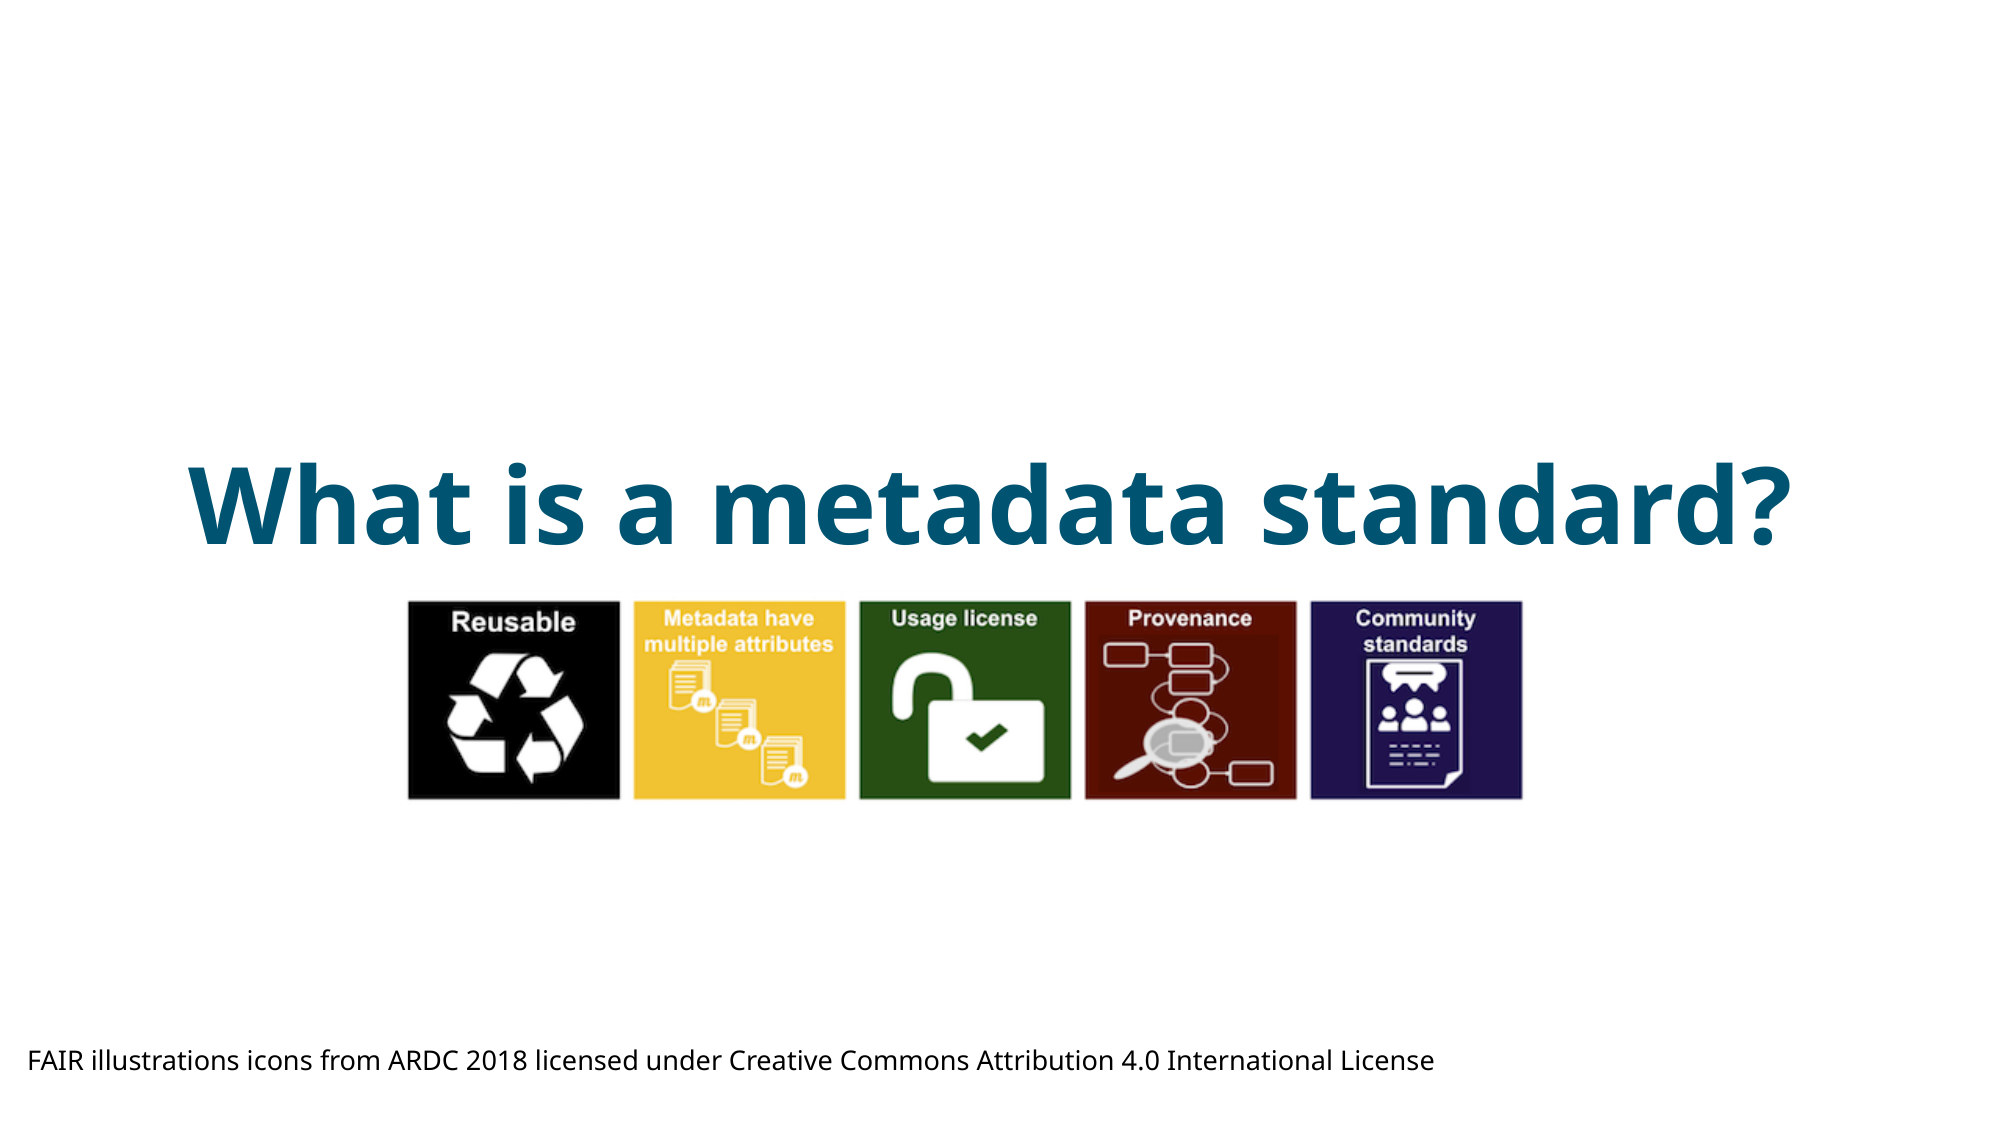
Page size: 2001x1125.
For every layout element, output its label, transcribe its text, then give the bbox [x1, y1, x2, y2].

text_box FAIR illustrations icons from ARDC 2018 licensed under Creative Commons Attribution 4.0 International License [12, 1028, 1548, 1125]
picture [401, 590, 1529, 815]
title What is a metadata standard? [141, 419, 1842, 601]
